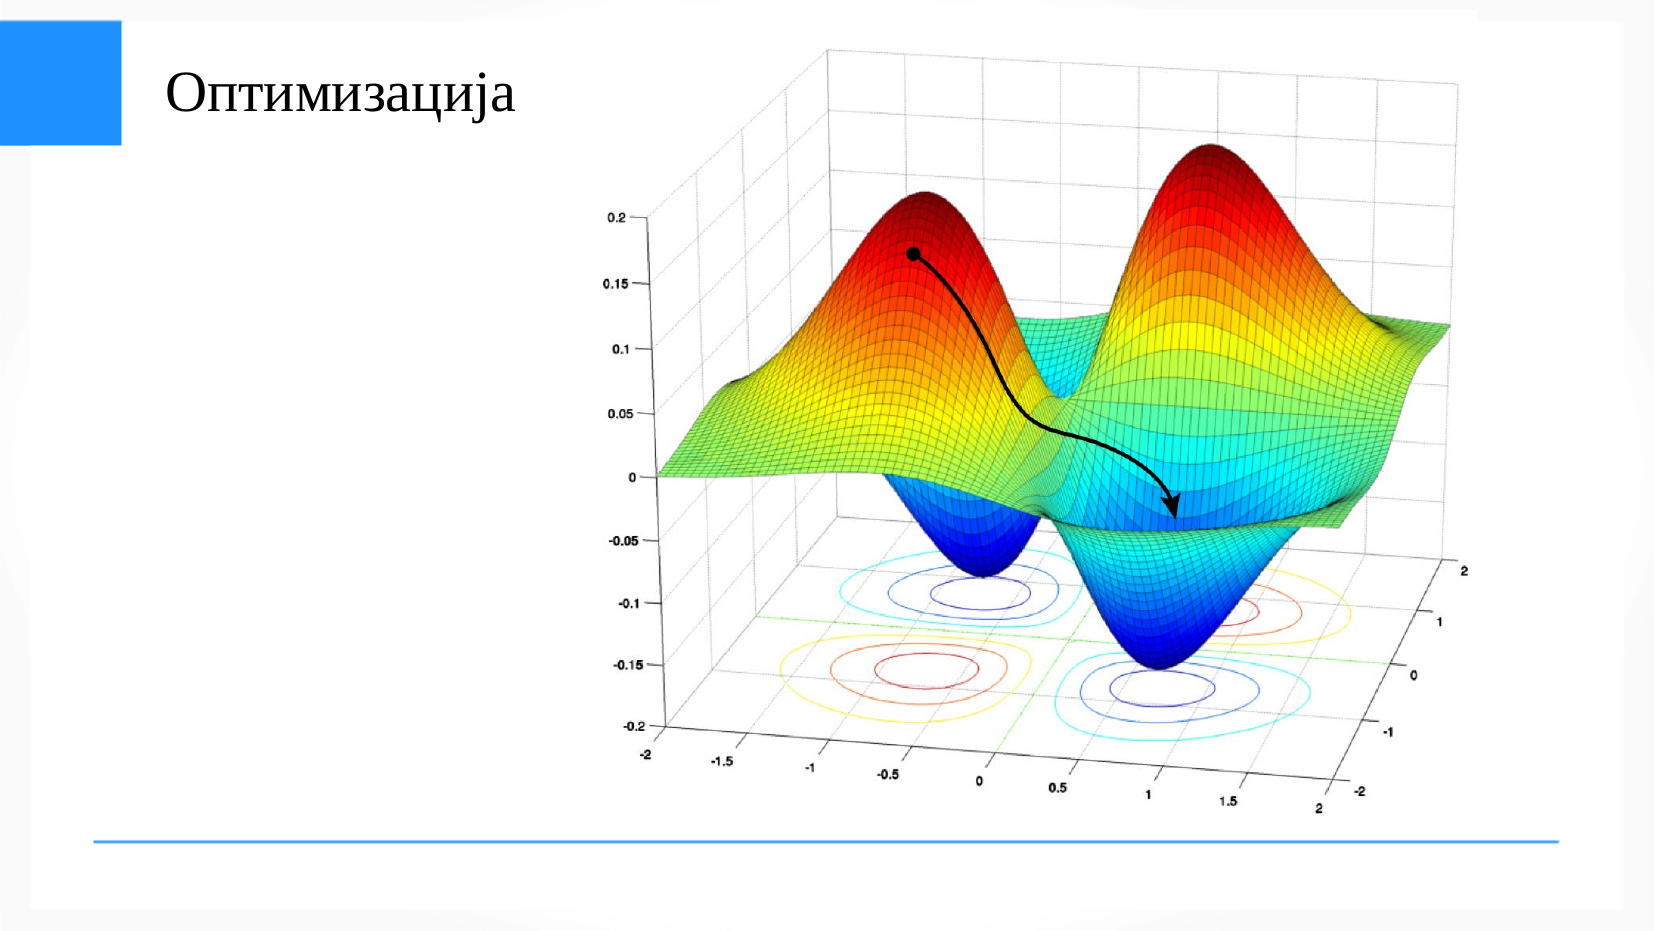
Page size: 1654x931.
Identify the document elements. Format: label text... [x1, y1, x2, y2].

picture [0, 0, 1654, 931]
title Оптимизација [165, 10, 590, 166]
